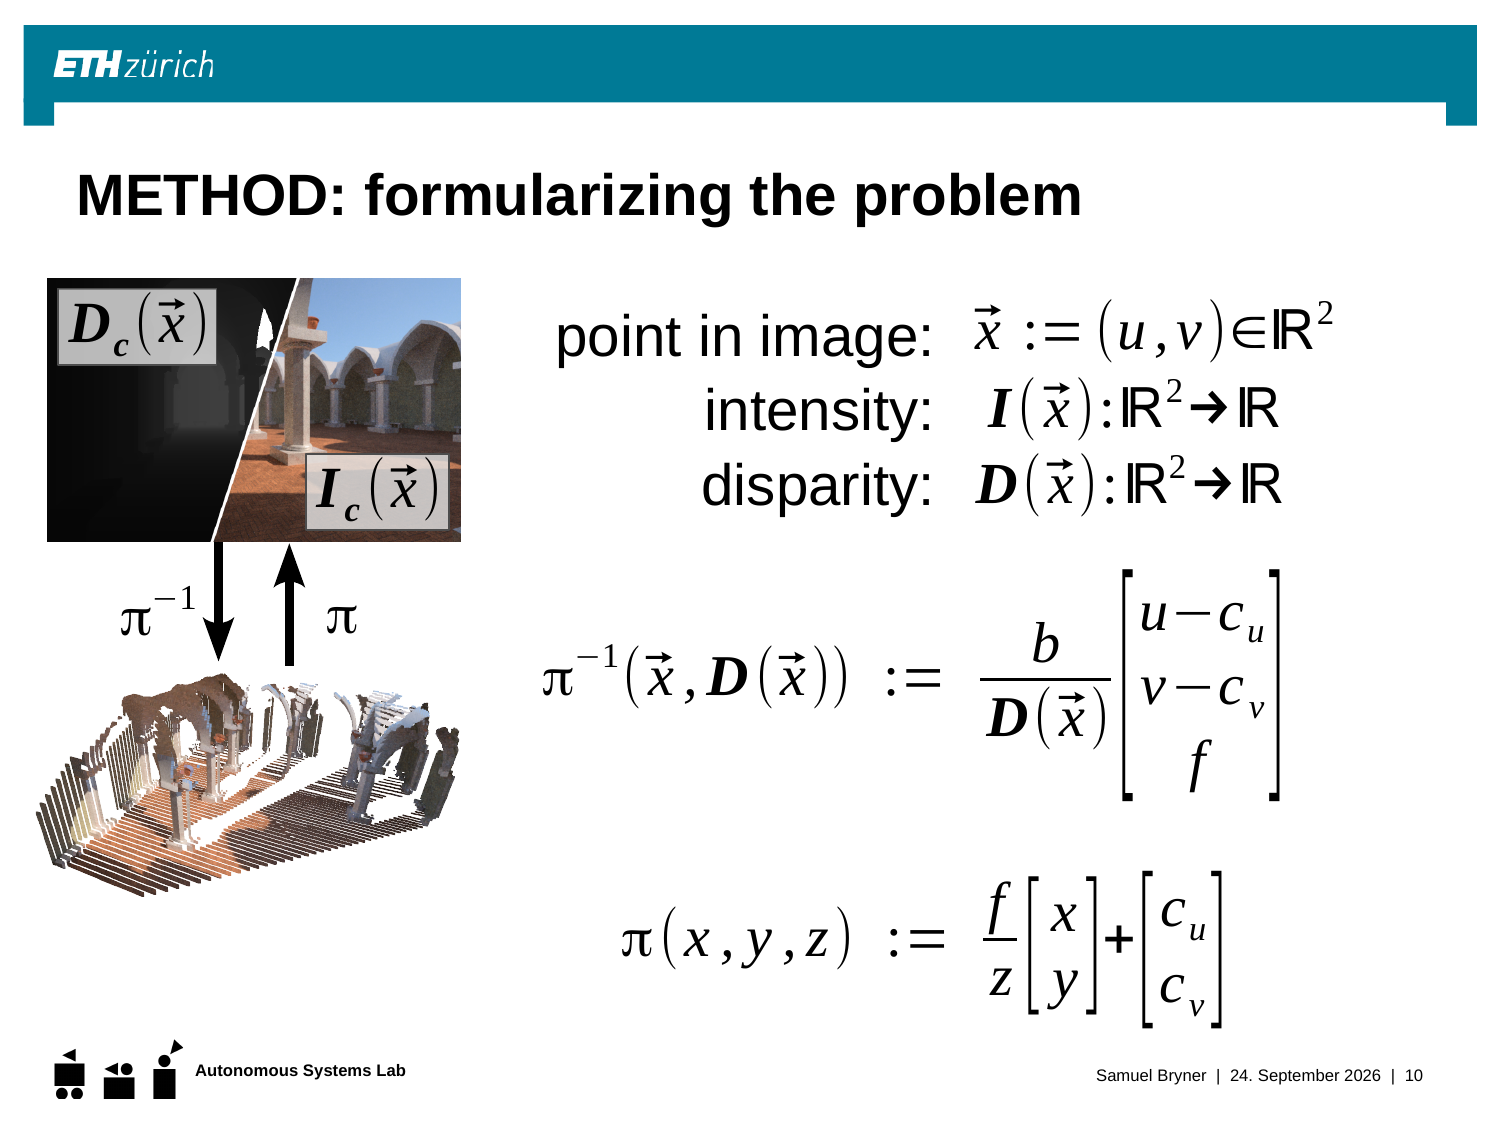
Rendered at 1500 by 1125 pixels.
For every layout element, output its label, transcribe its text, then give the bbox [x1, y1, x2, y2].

chart [613, 868, 1233, 1031]
chart [59, 289, 216, 365]
chart [534, 566, 1291, 805]
chart [966, 293, 1341, 522]
chart [112, 578, 203, 639]
picture [47, 278, 461, 542]
chart [307, 454, 449, 530]
chart [318, 602, 366, 637]
title METHOD: formularizing the problem [53, 101, 1447, 290]
text_box point in image: intensity: disparity: [540, 286, 961, 591]
picture [7, 637, 485, 928]
